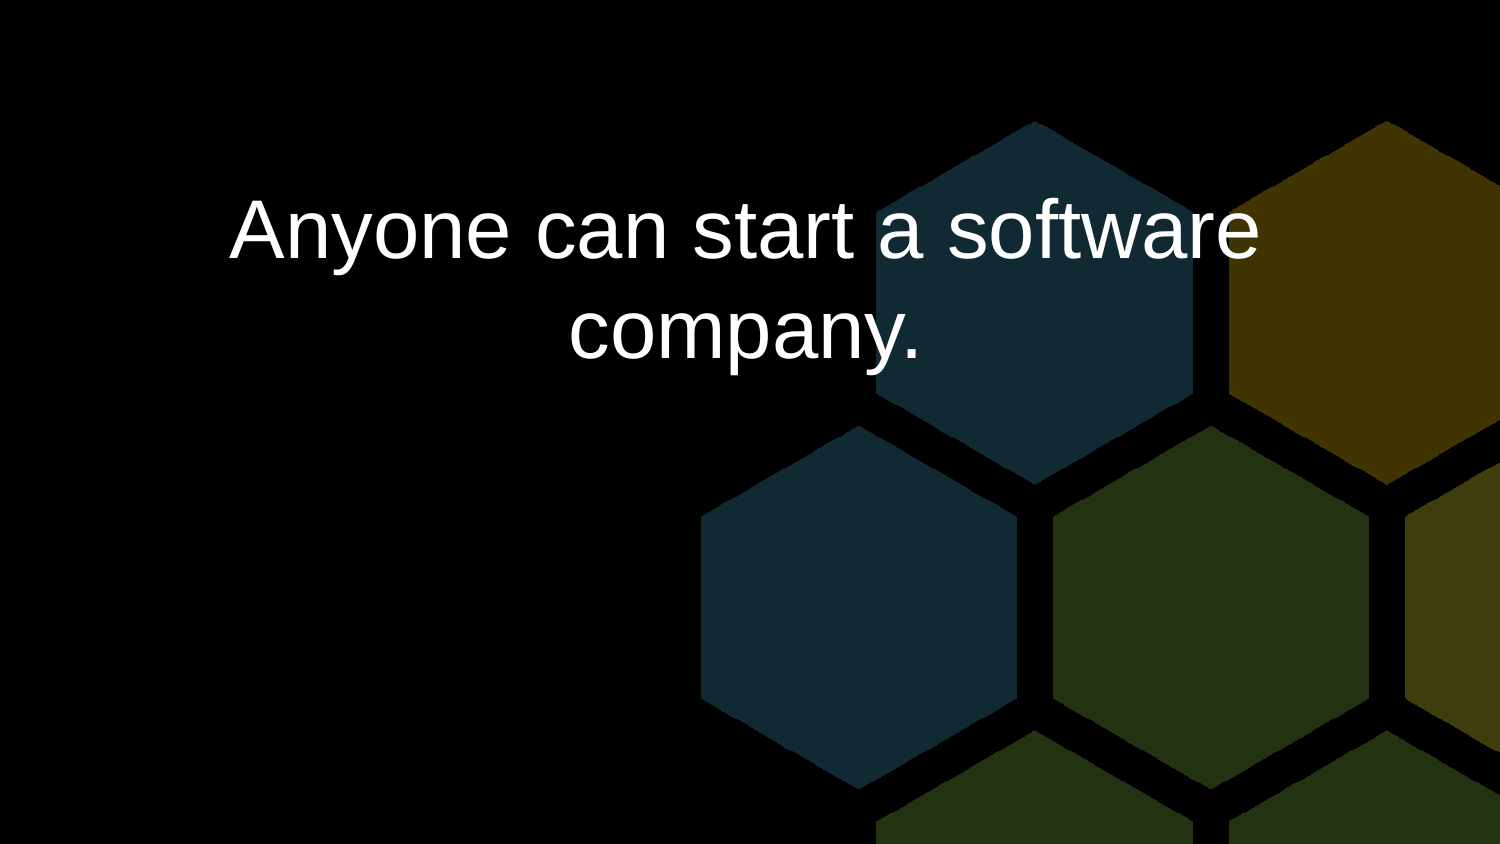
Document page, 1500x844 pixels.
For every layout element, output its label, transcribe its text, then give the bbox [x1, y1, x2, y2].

picture [0, 0, 1500, 844]
title Anyone can start a software company. [47, 53, 1445, 390]
